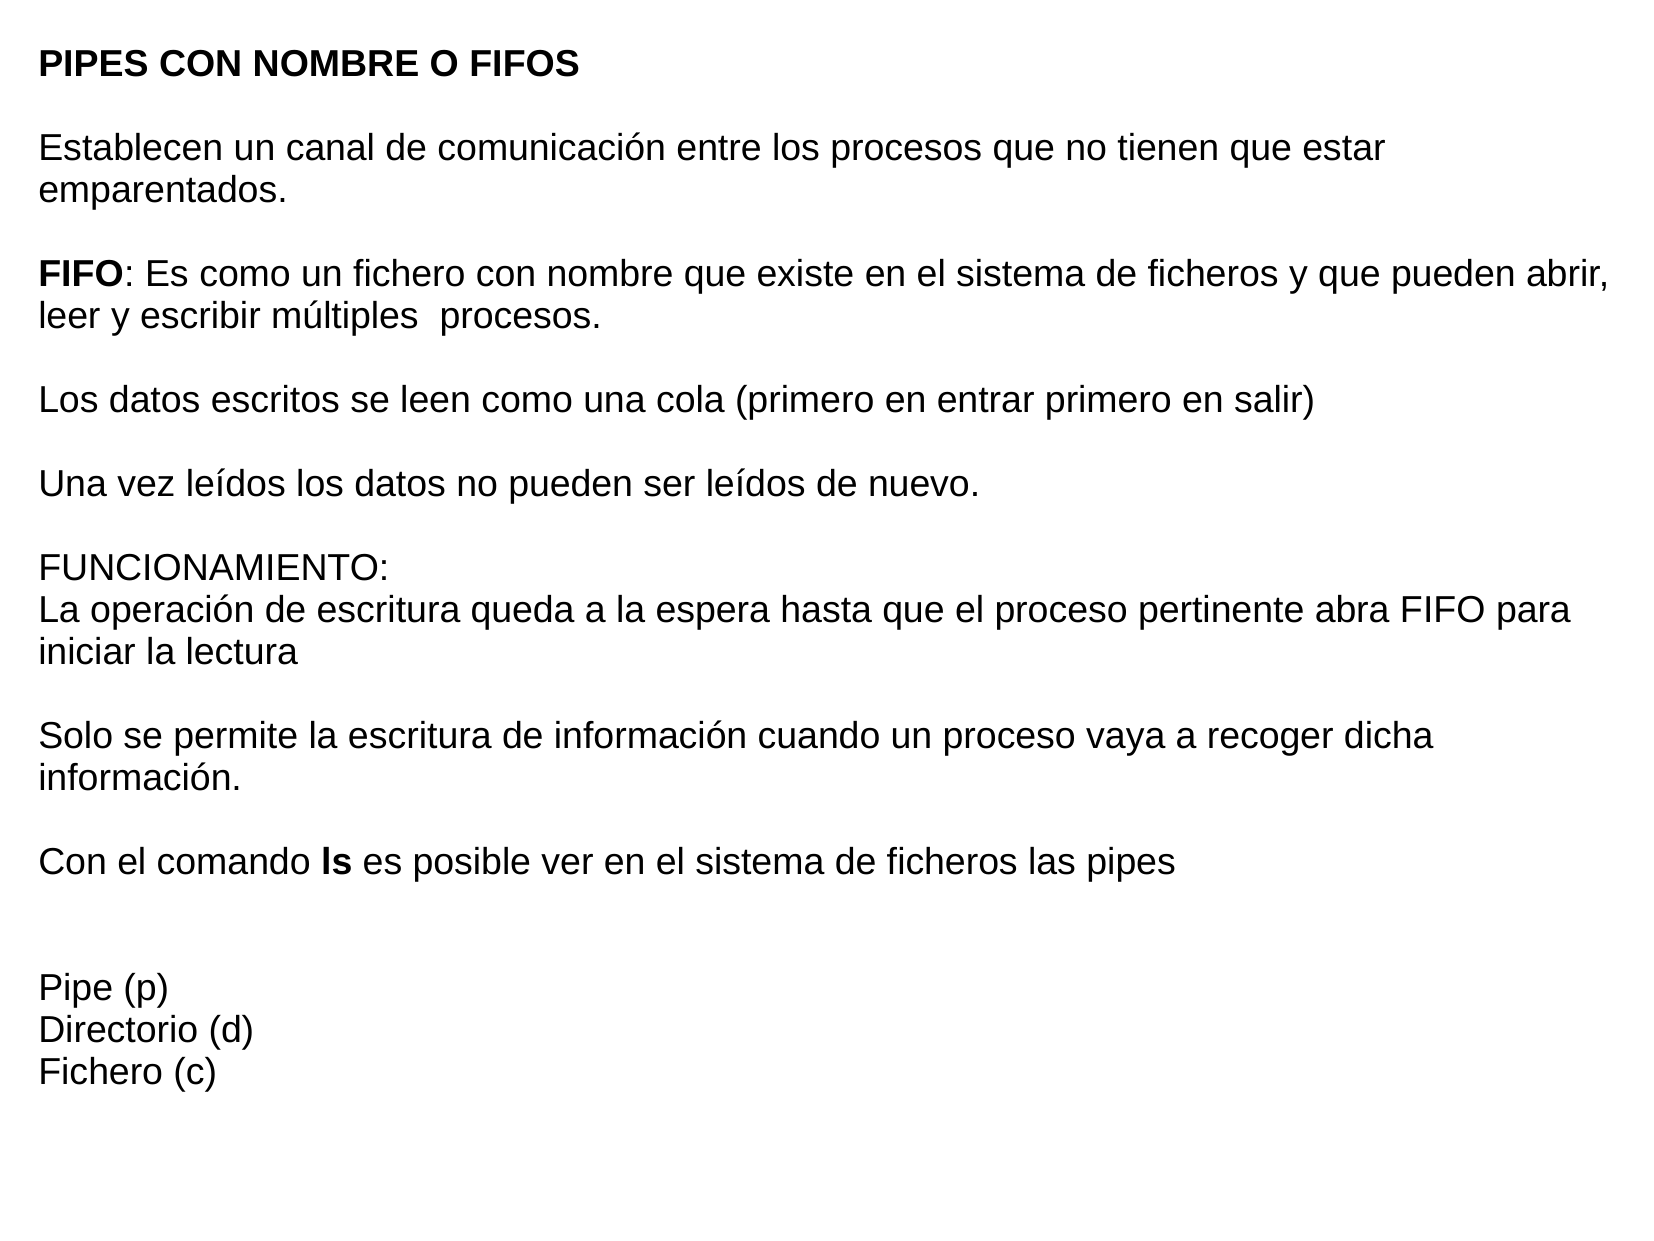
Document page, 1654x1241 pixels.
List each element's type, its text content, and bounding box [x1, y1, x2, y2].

text_box PIPES CON NOMBRE O FIFOS Establecen un canal de comunicación entre los procesos que no tienen que estar emparentados. FIFO: Es como un fichero con nombre que existe en el sistema de ficheros y que pueden abrir, leer y escribir múltiples procesos. Los datos escritos se leen como una cola (primero en entrar primero en salir) Una vez leídos los datos no pueden ser leídos de nuevo. FUNCIONAMIENTO: La operación de escritura queda a la espera hasta que el proceso pertinente abra FIFO para iniciar la lectura Solo se permite la escritura de información cuando un proceso vaya a recoger dicha información. Con el comando ls es posible ver en el sistema de ficheros las pipes Pipe (p) Directorio (d) Fichero (c) [23, 35, 1630, 1241]
